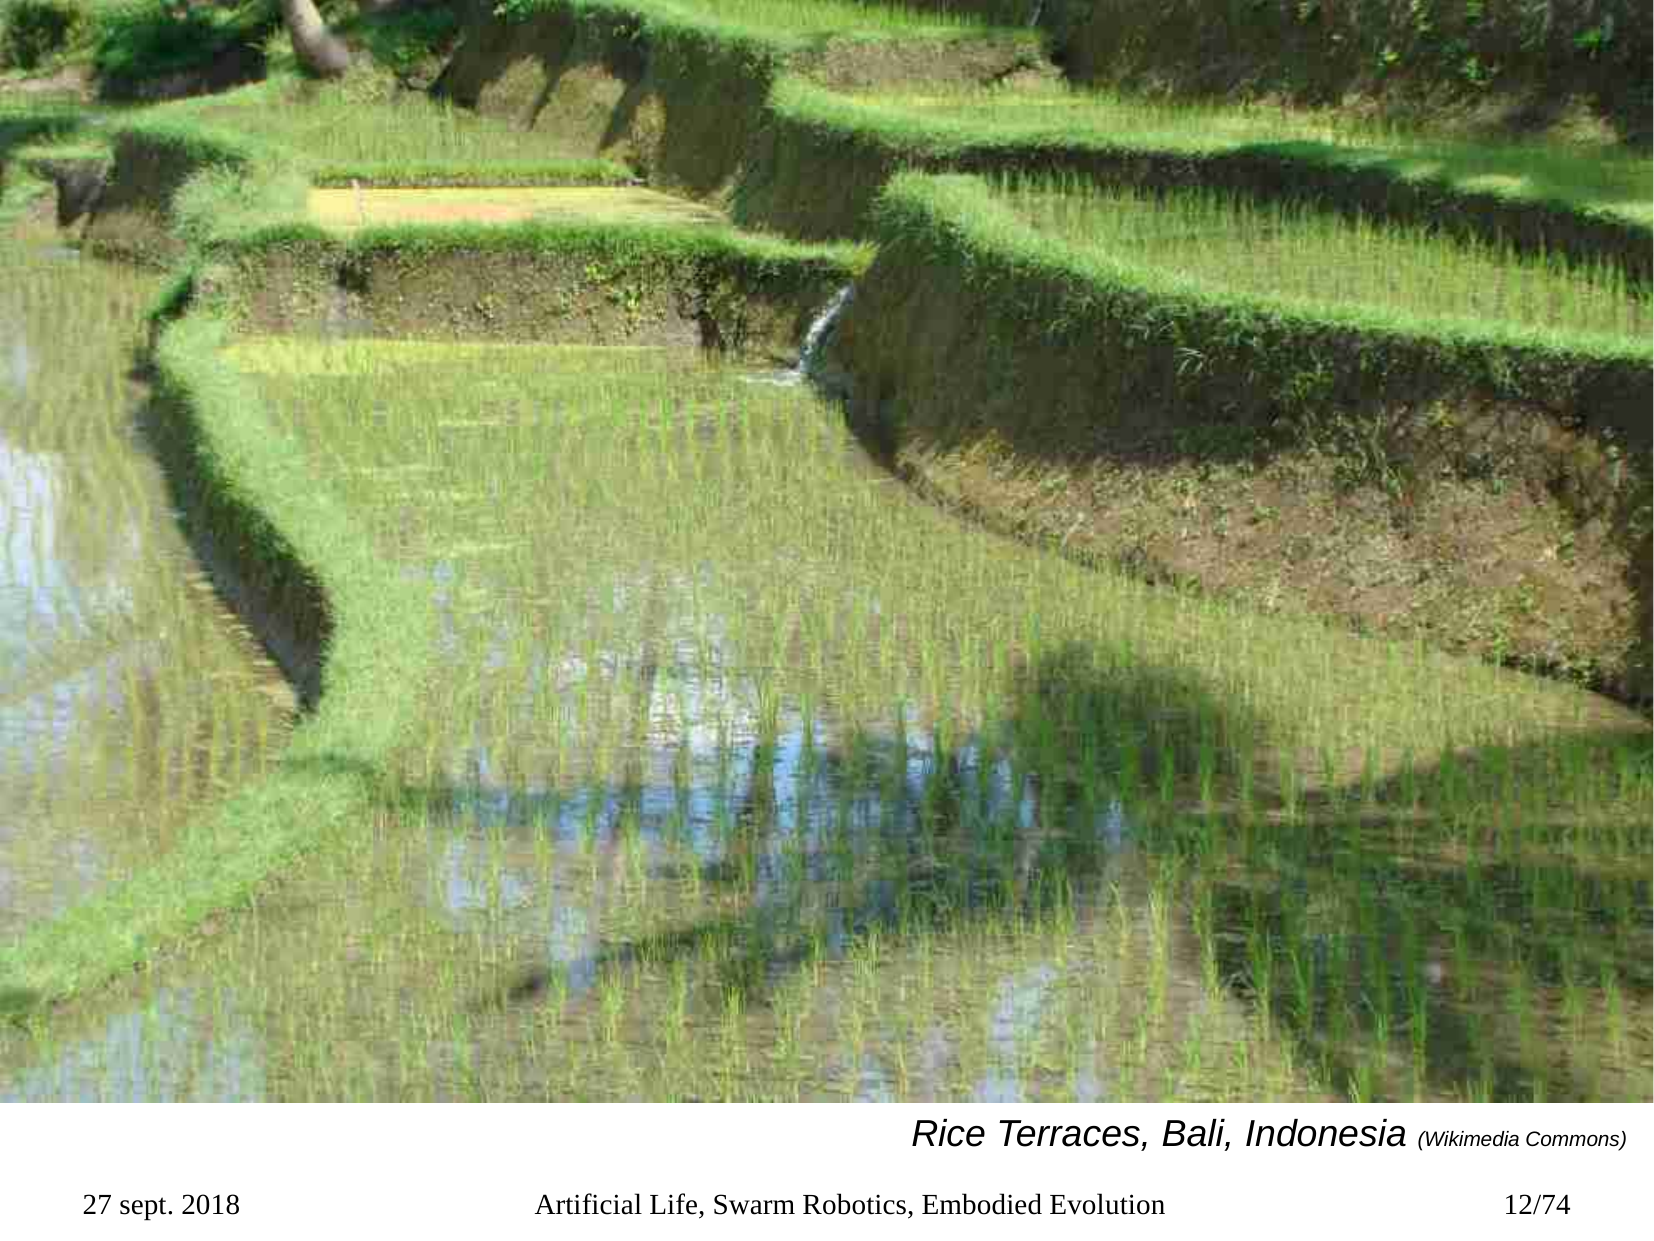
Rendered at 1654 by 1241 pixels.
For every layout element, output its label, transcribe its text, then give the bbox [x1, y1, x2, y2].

picture [0, 0, 1654, 1103]
text_box Rice Terraces, Bali, Indonesia (Wikimedia Commons) [177, 1105, 1642, 1163]
